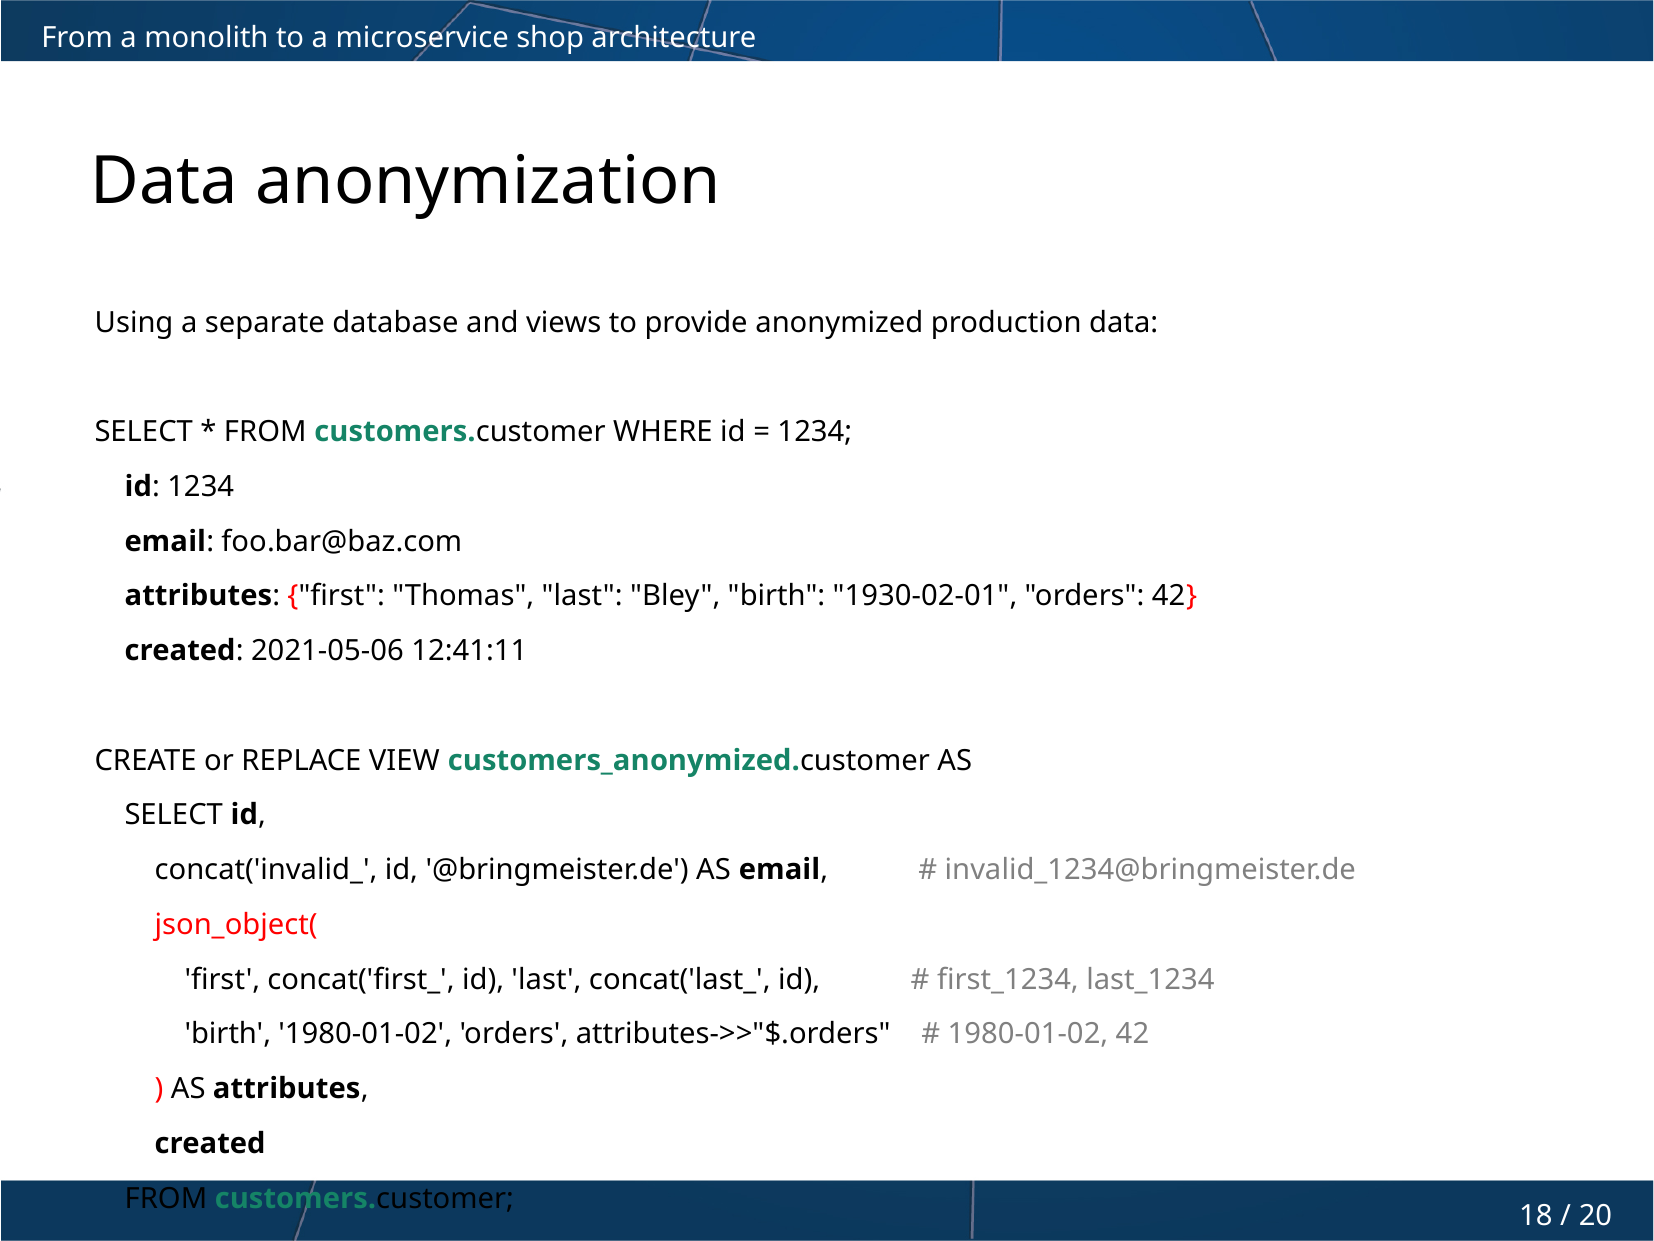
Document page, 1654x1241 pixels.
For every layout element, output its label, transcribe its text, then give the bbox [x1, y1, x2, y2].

title Data anonymization [31, 61, 1538, 295]
picture [0, 0, 1654, 1241]
picture [1583, 1206, 1590, 1219]
list Using a separate database and views to provide anonymized production data: SELECT * FROM customers.customer WHERE id = 1234; id: 1234 email: foo.bar@baz.com attributes: {"first": "Thomas", "last": "Bley", "birth": "1930-02-01", "orders": 42} created: 2021-05-06 12:41:11 CREATE or REPLACE VIEW customers_anonymized.customer AS SELECT id, concat('invalid_', id, '@bringmeister.de') AS email, # invalid_1234@bringmeister.de json_object( 'first', concat('first_', id), 'last', concat('last_', id), # first_1234, last_1234 'birth', '1980-01-02', 'orders', attributes->>"$.orders" # 1980-01-02, 42 ) AS attributes, created FROM customers.customer; [94, 300, 1583, 1241]
